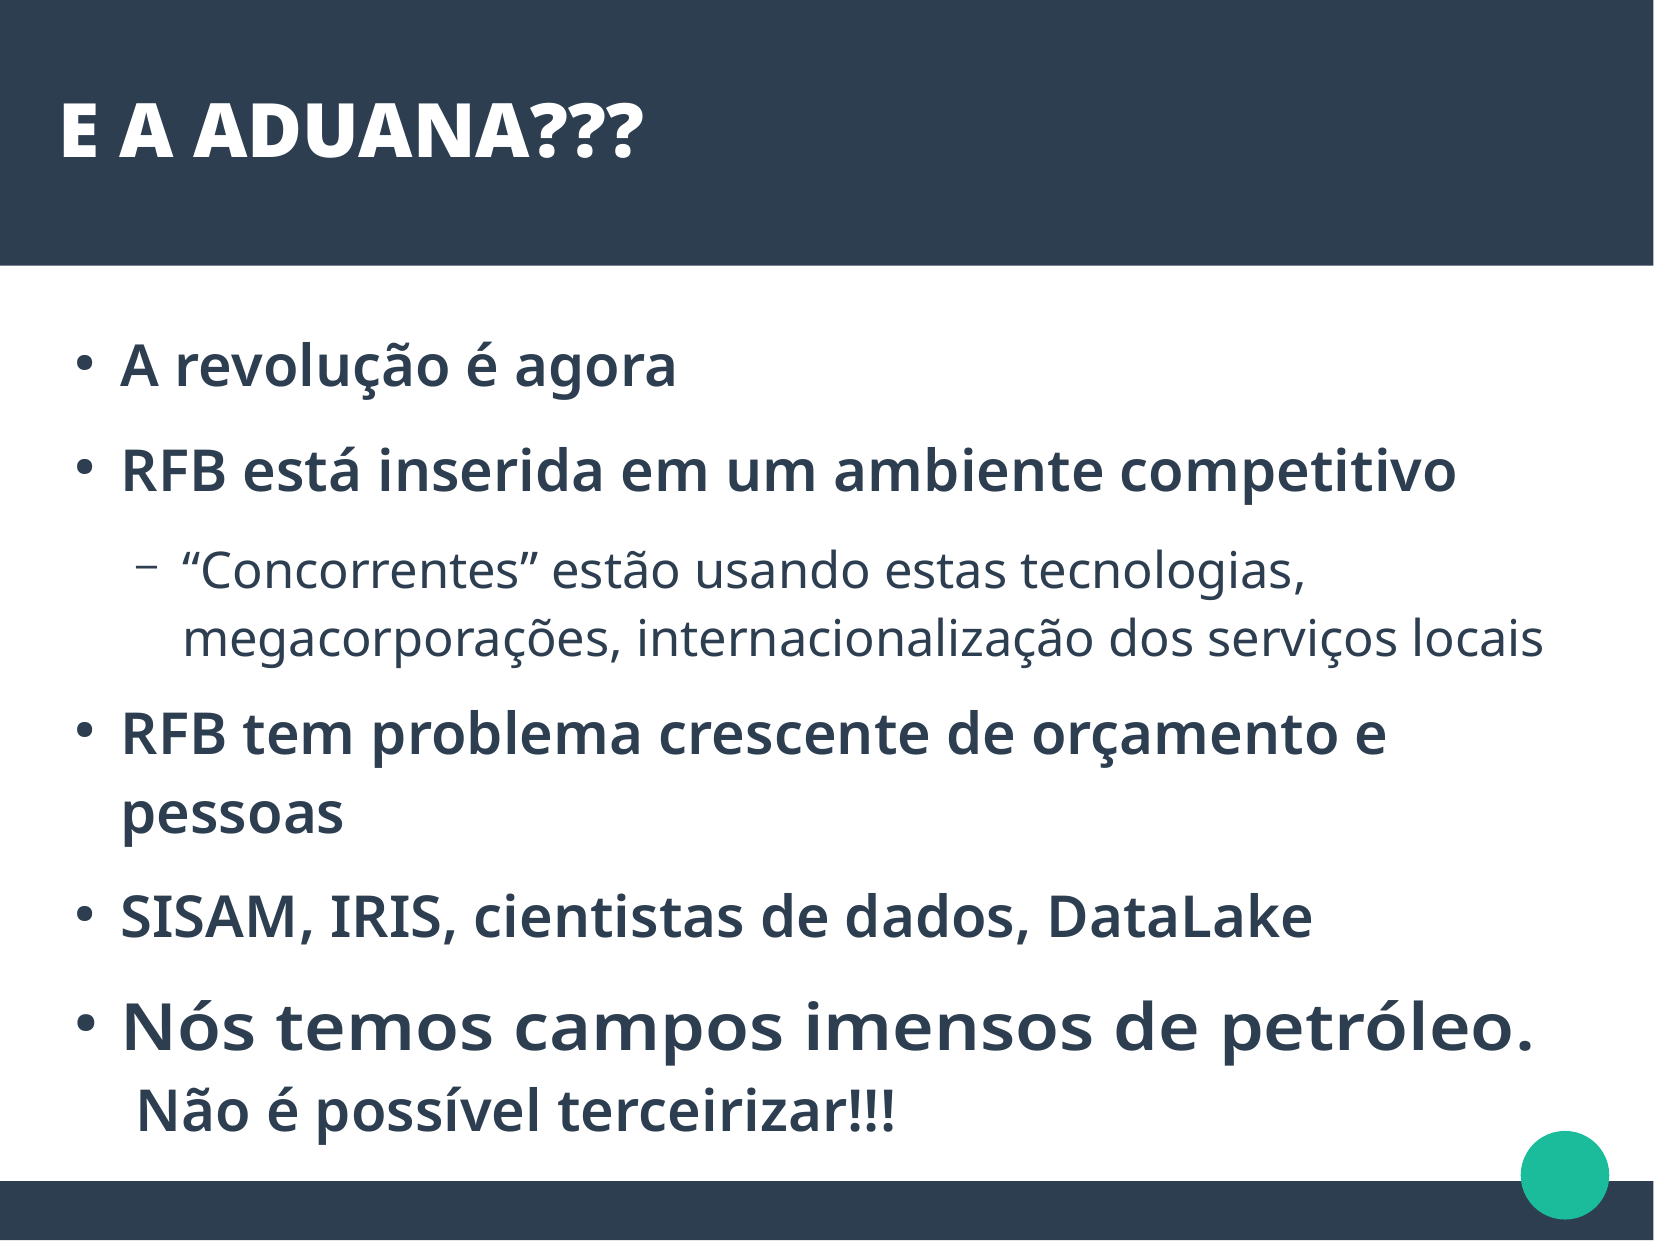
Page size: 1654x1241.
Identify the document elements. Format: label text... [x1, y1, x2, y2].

list A revolução é agora RFB está inserida em um ambiente competitivo “Concorrentes” estão usando estas tecnologias, megacorporações, internacionalização dos serviços locais RFB tem problema crescente de orçamento e pessoas SISAM, IRIS, cientistas de dados, DataLake Nós temos campos imensos de petróleo. Não é possível terceirizar!!! [59, 324, 1595, 1152]
title E A ADUANA??? [59, 49, 1595, 207]
